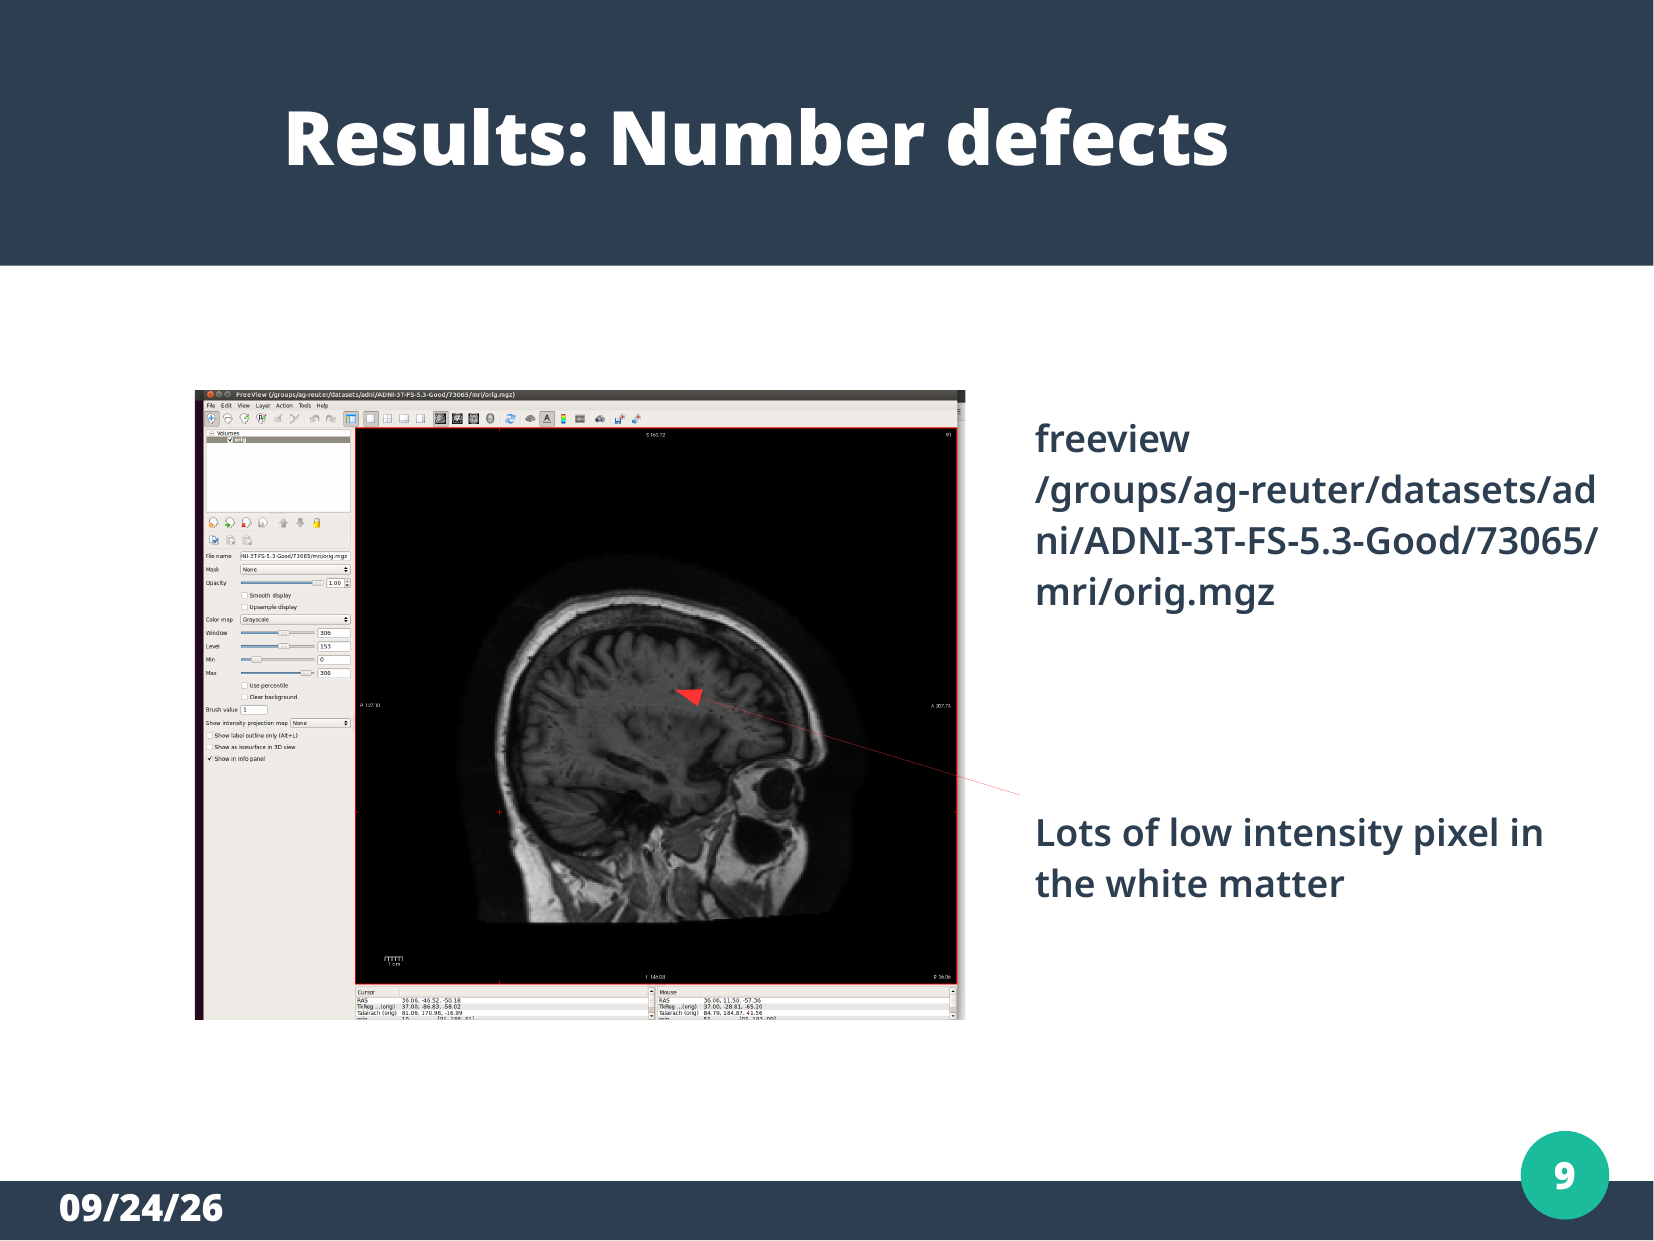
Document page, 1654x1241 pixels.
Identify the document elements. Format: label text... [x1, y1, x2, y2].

title Results: Number defects [59, 57, 1595, 215]
text_box freeview /groups/ag-reuter/datasets/adni/ADNI-3T-FS-5.3-Good/73065/mri/orig.mgz Lots of low intensity pixel in the white matter [1020, 405, 1621, 857]
picture [195, 390, 966, 1021]
